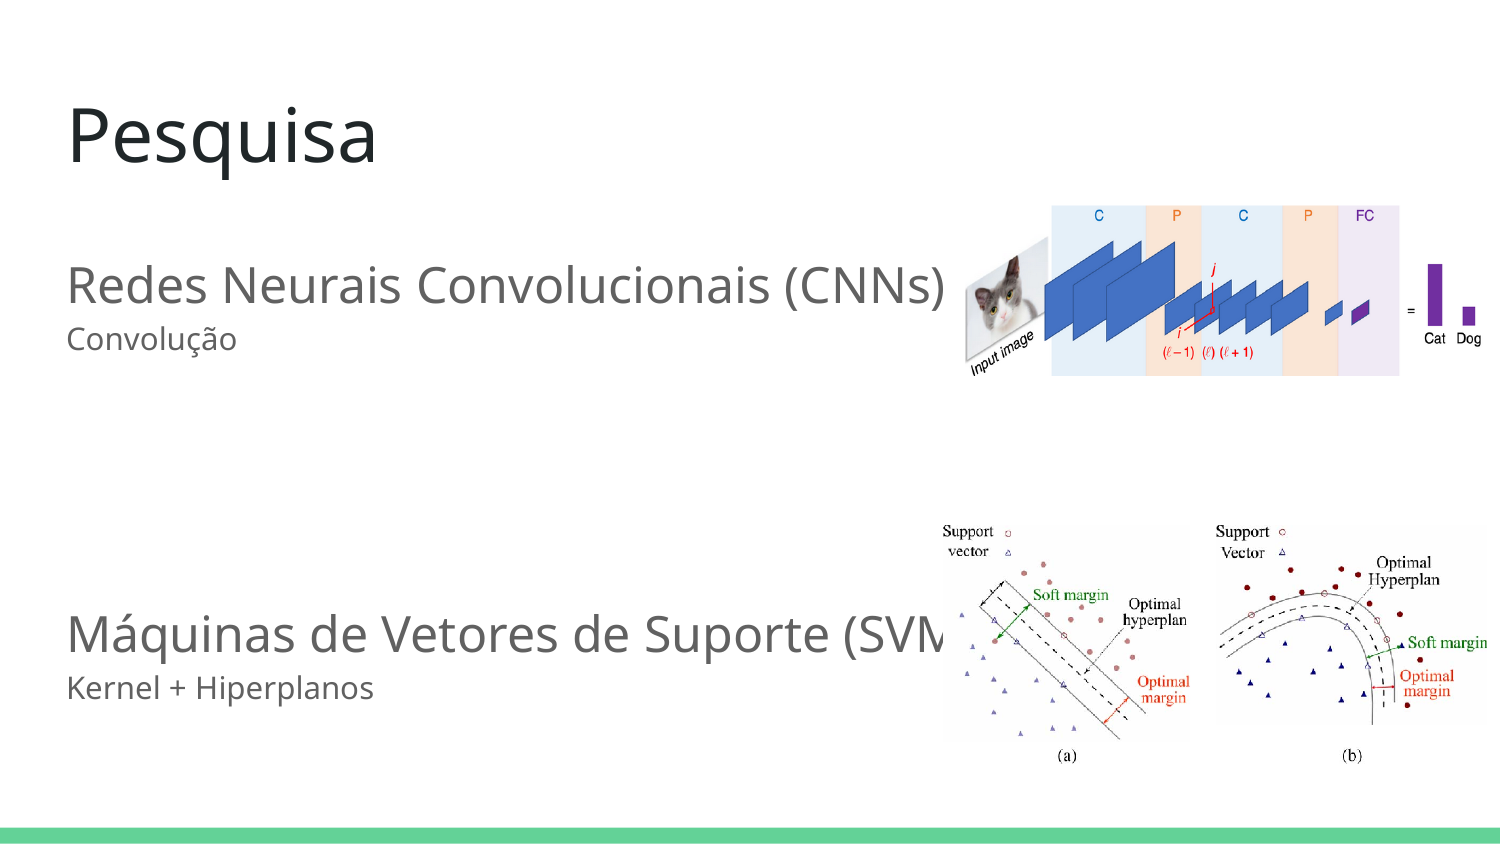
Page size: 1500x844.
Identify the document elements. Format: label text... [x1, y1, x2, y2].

title Pesquisa [51, 72, 1449, 167]
list Redes Neurais Convolucionais (CNNs) Convolução Máquinas de Vetores de Suporte (SVM) Kernel + Hiperplanos [51, 229, 1495, 750]
picture [943, 525, 1487, 764]
picture [965, 203, 1487, 377]
